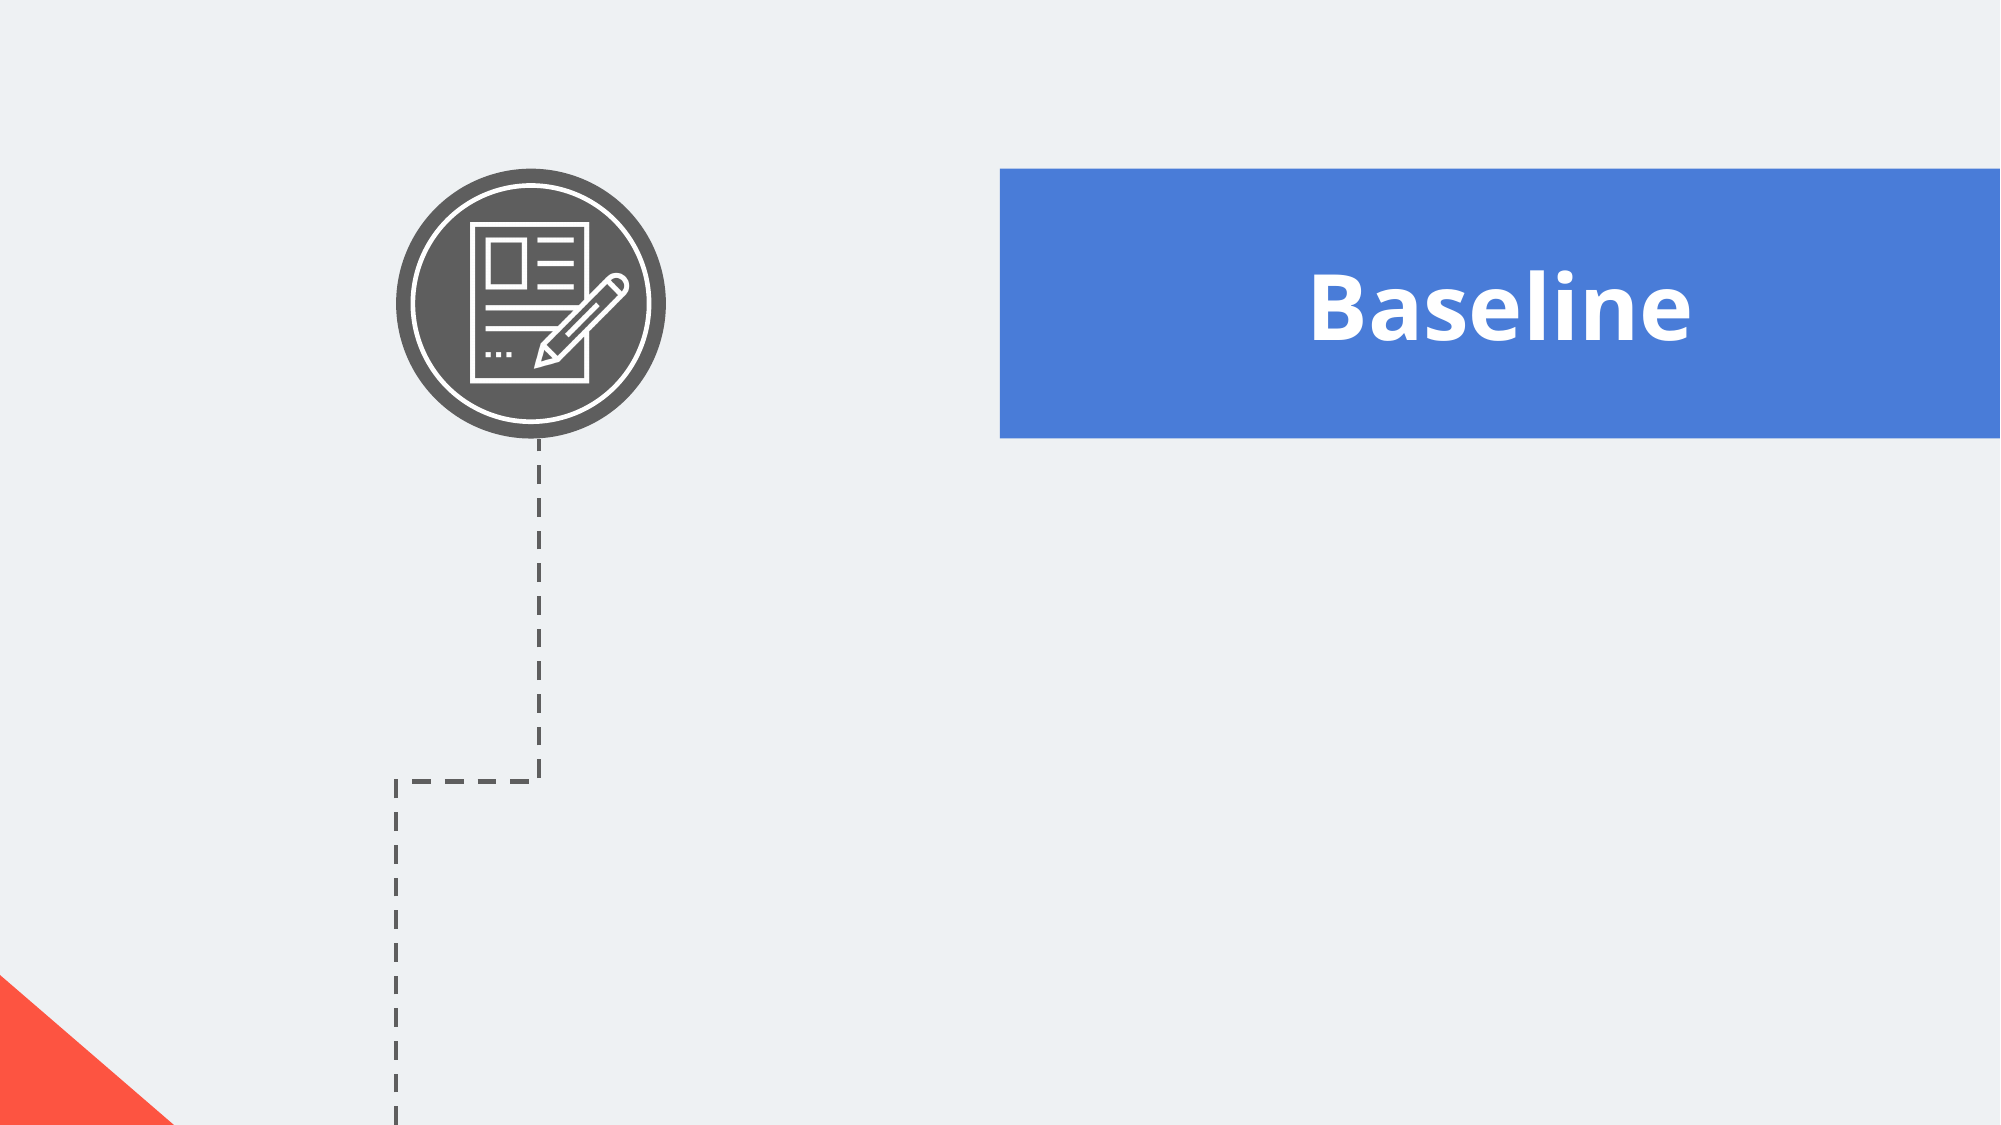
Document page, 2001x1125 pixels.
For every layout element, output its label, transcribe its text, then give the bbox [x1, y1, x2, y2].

text_box [0, 974, 174, 1125]
text_box Baseline [999, 168, 2000, 439]
picture [455, 222, 644, 386]
text_box [396, 168, 639, 439]
text_box [644, 229, 666, 378]
